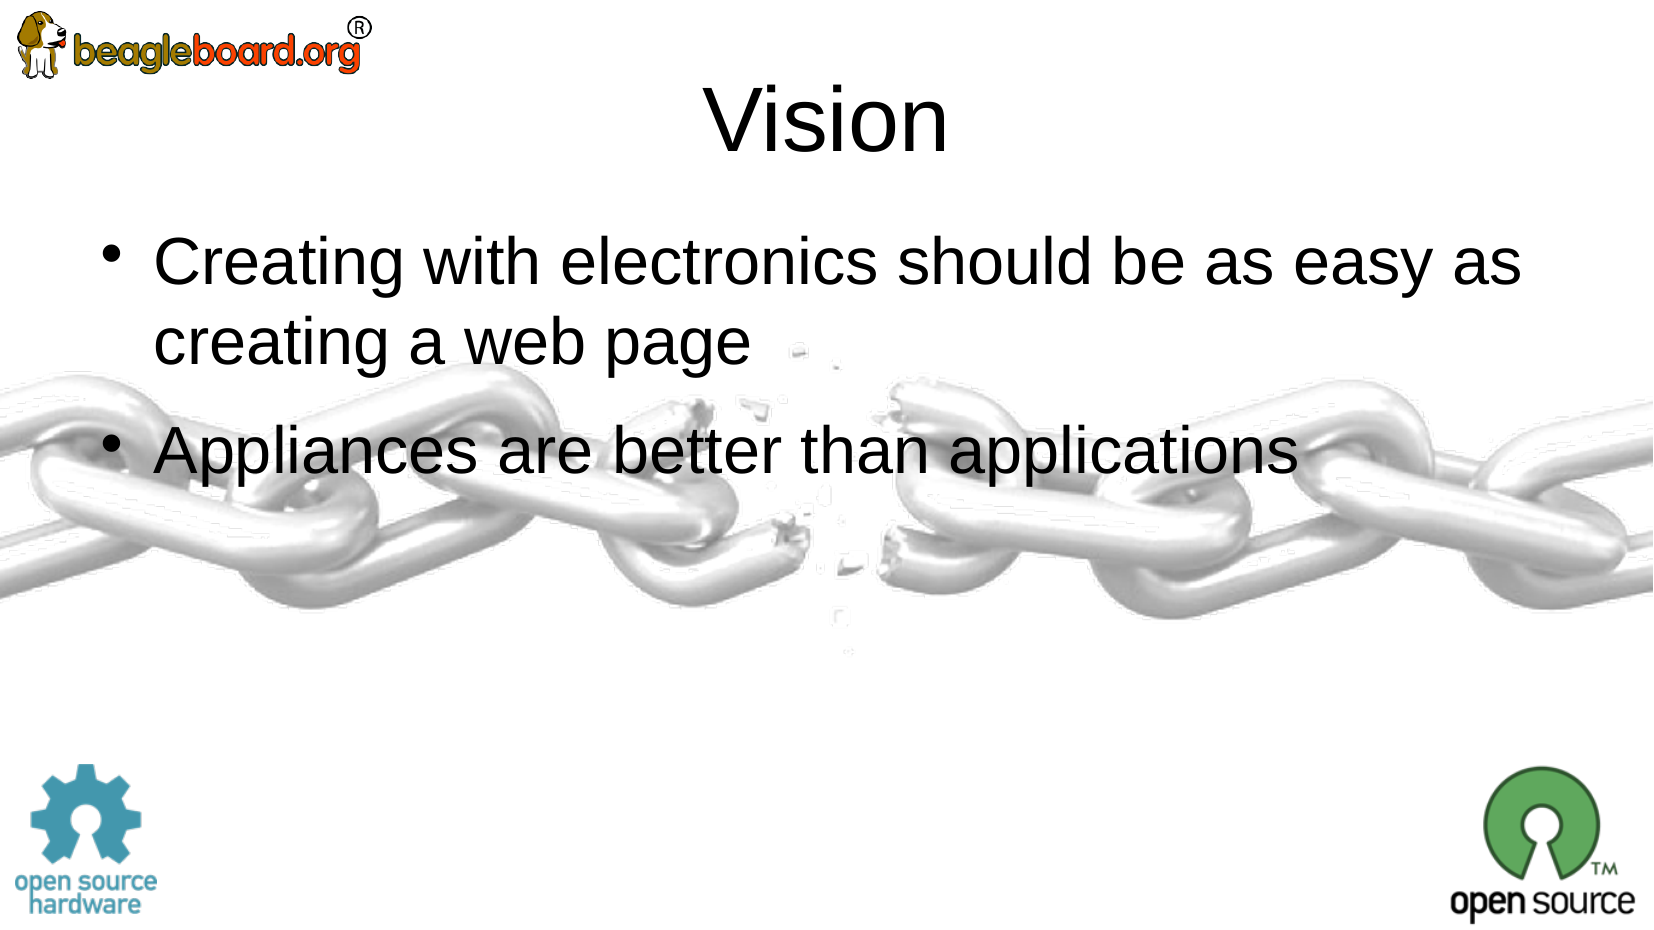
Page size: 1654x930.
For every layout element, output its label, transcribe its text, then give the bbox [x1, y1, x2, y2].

text_box Creating with electronics should be as easy as creating a web page Appliances are better than applications [82, 217, 1571, 757]
picture [0, 223, 82, 735]
picture [1571, 223, 1653, 735]
picture [1440, 756, 1646, 930]
picture [17, 11, 372, 79]
picture [15, 764, 157, 914]
text_box Vision [82, 36, 1571, 193]
